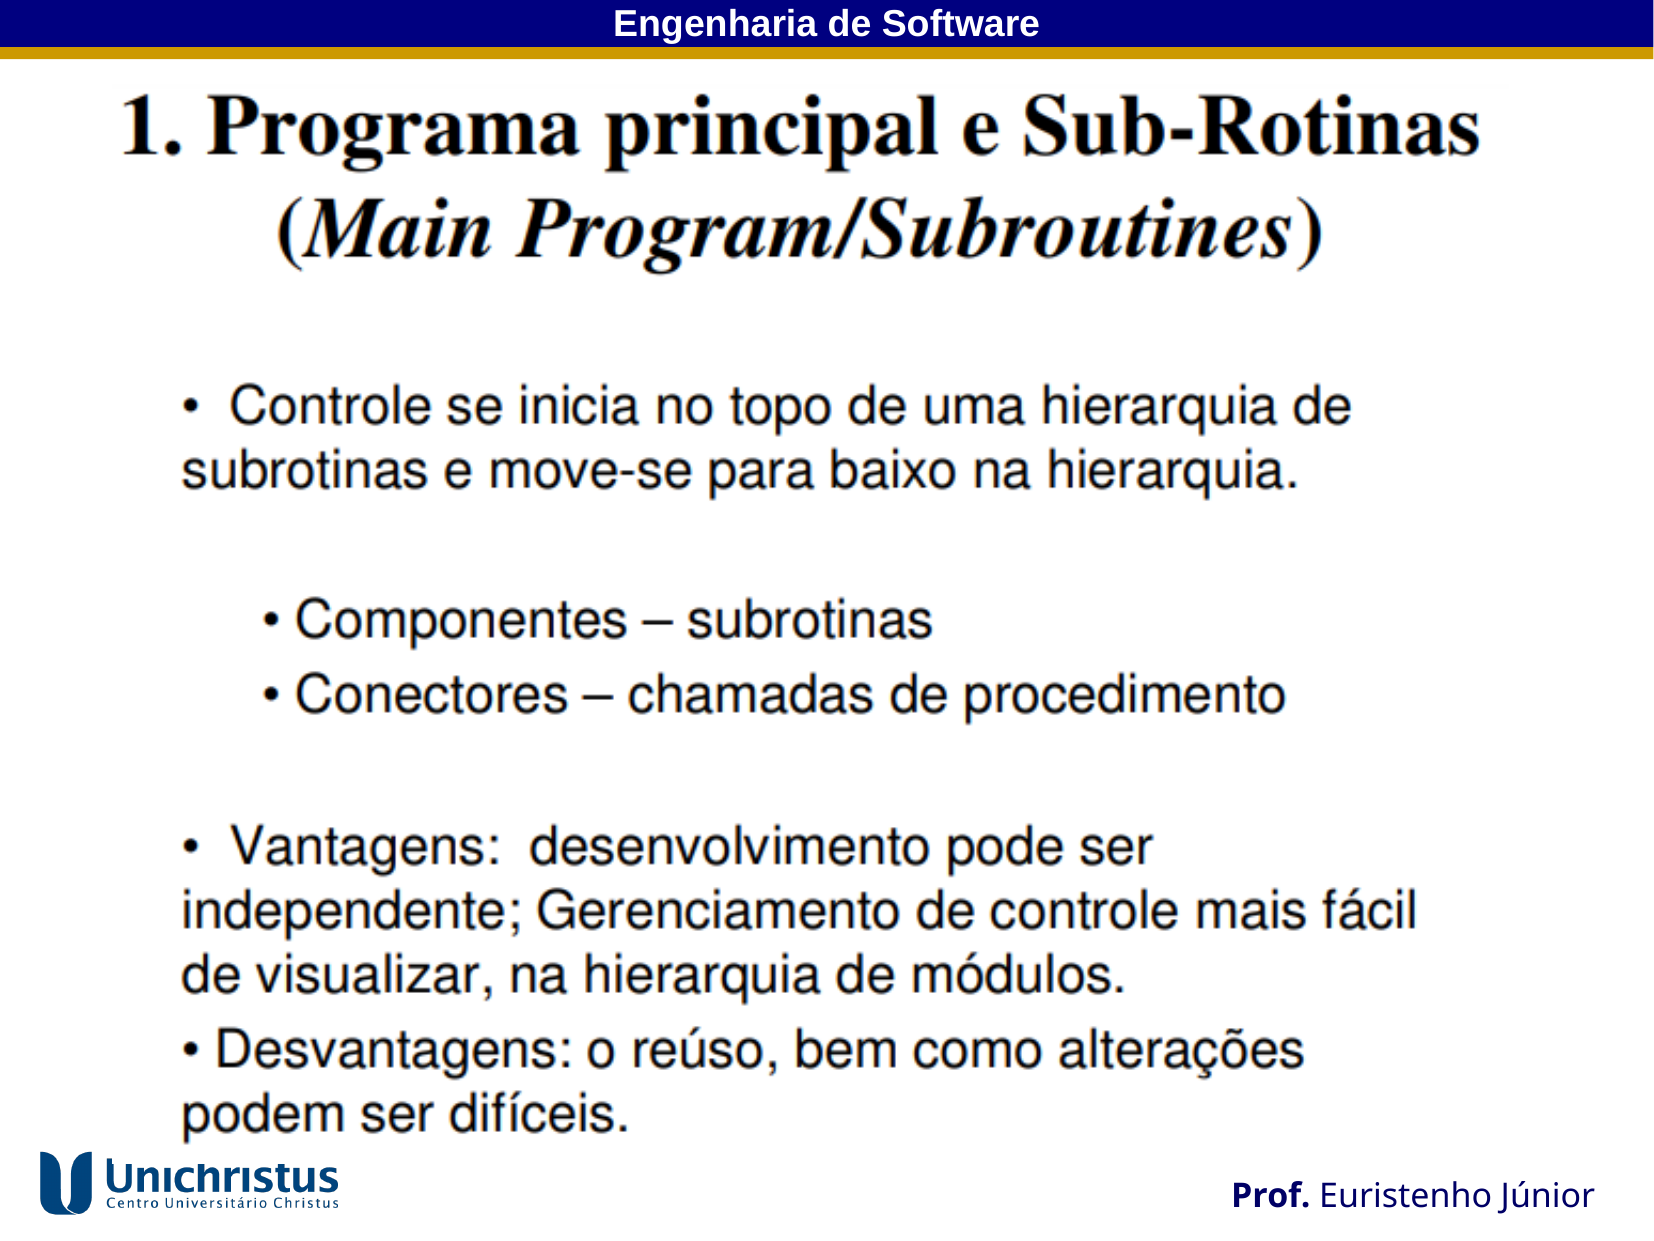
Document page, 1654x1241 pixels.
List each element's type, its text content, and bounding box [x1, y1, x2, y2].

text_box [0, 47, 1654, 60]
picture [35, 84, 1509, 1217]
text_box Prof. Euristenho Júnior [1216, 1163, 1654, 1224]
text_box Engenharia de Software [0, 0, 1654, 47]
